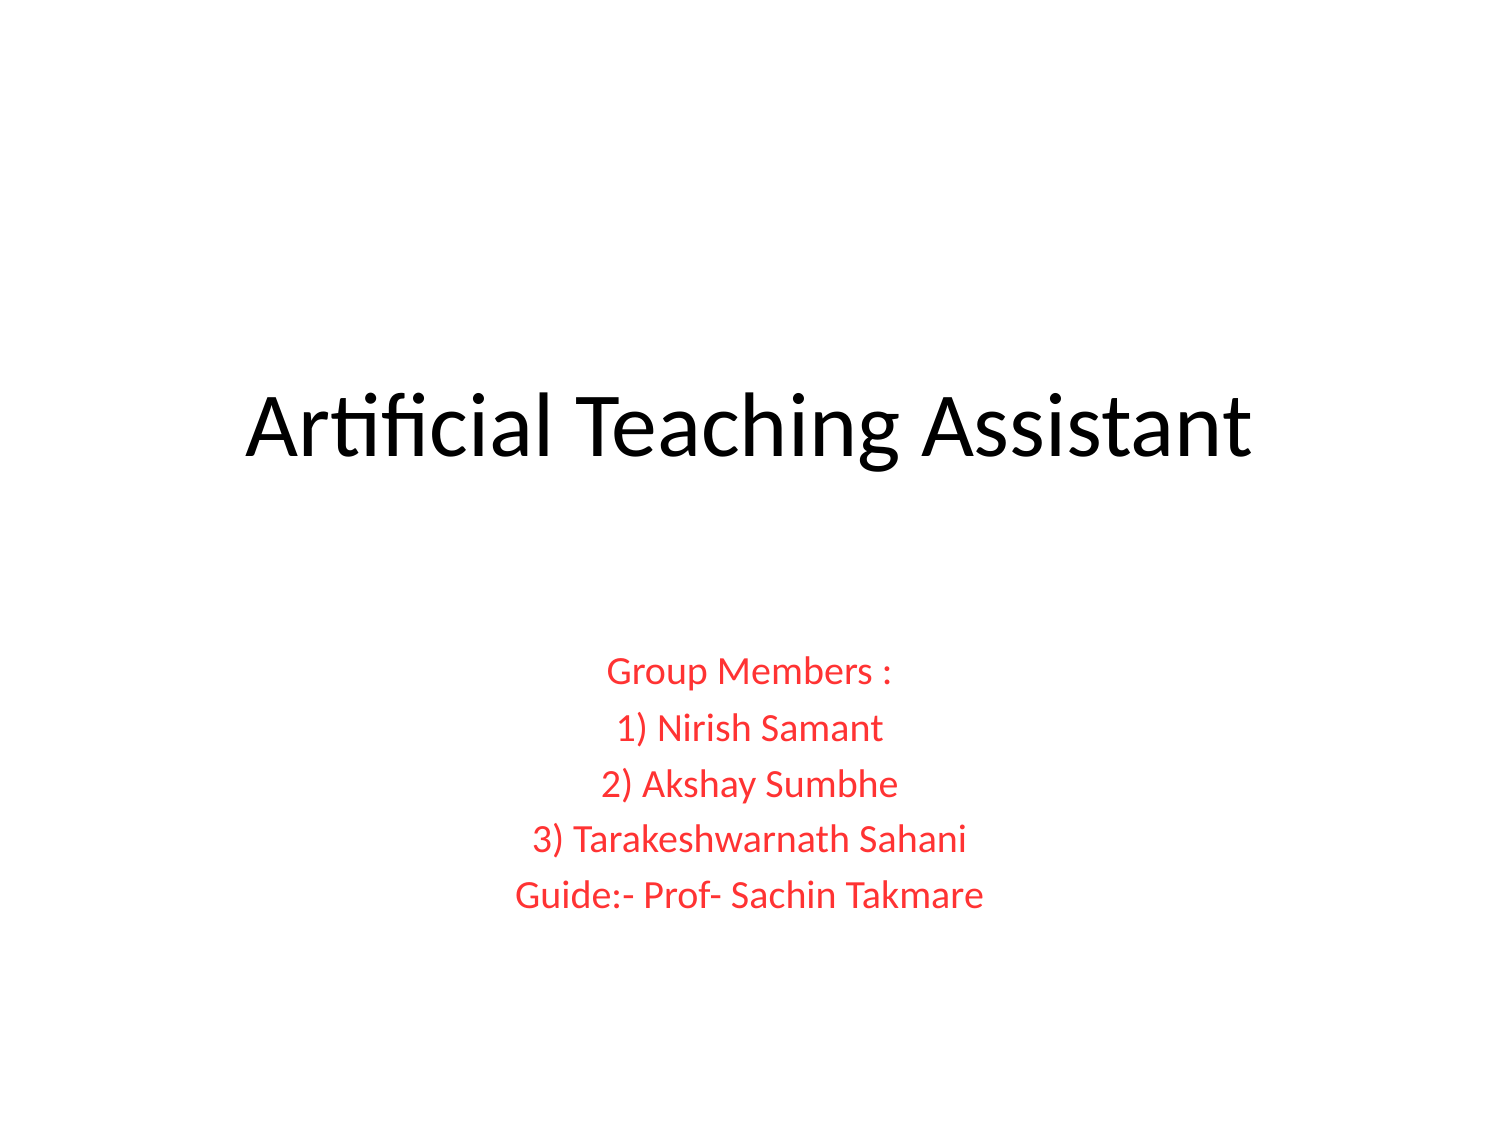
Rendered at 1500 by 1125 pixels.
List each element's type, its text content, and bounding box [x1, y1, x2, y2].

subtitle Group Members : 1) Nirish Samant 2) Akshay Sumbhe 3) Tarakeshwarnath Sahani Guide:- Prof- Sachin Takmare [225, 637, 1275, 925]
title Artificial Teaching Assistant [112, 259, 1388, 579]
